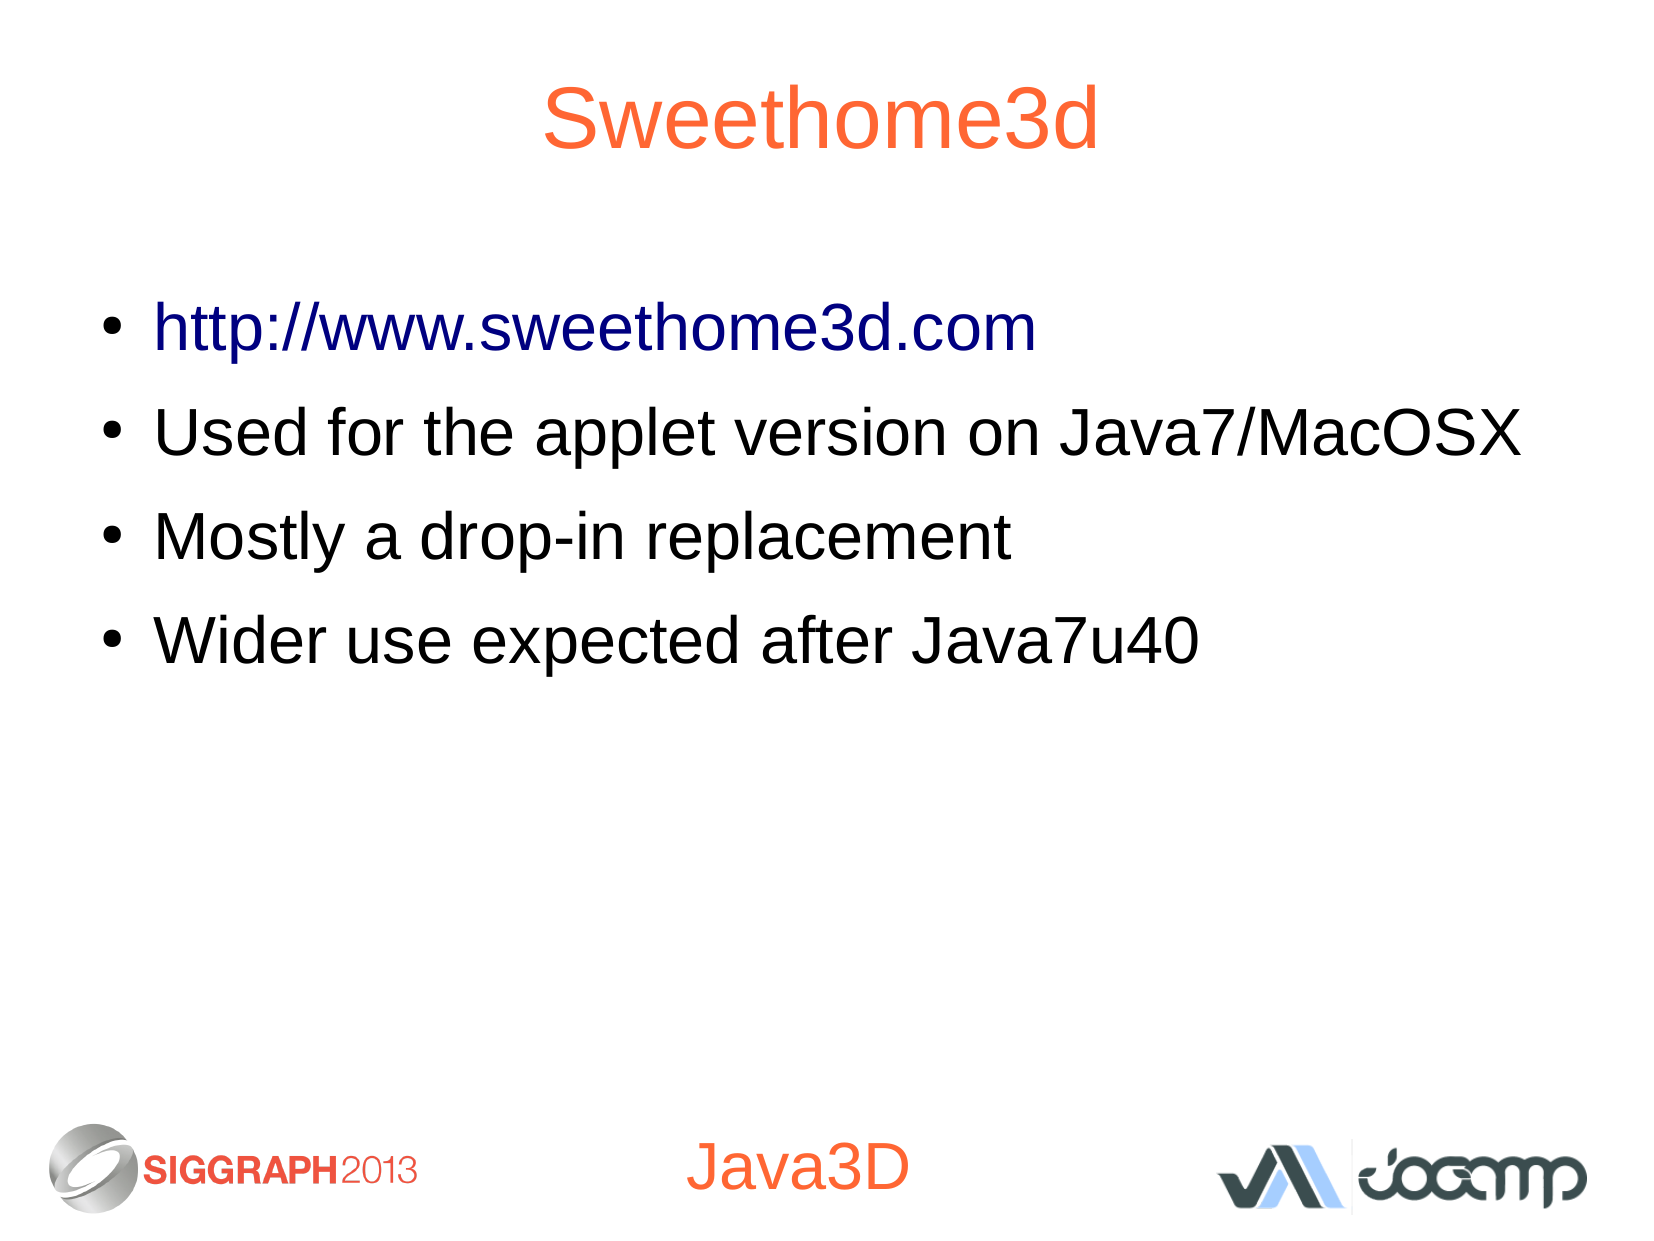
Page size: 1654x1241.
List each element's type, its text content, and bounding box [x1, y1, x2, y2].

picture [45, 1122, 421, 1215]
text_box Java3D [653, 1117, 946, 1216]
title Sweethome3d [68, 49, 1576, 188]
list http://www.sweethome3d.com Used for the applet version on Java7/MacOSX Mostly a drop-in replacement Wider use expected after Java7u40 [82, 290, 1538, 1010]
picture [1215, 1139, 1587, 1215]
